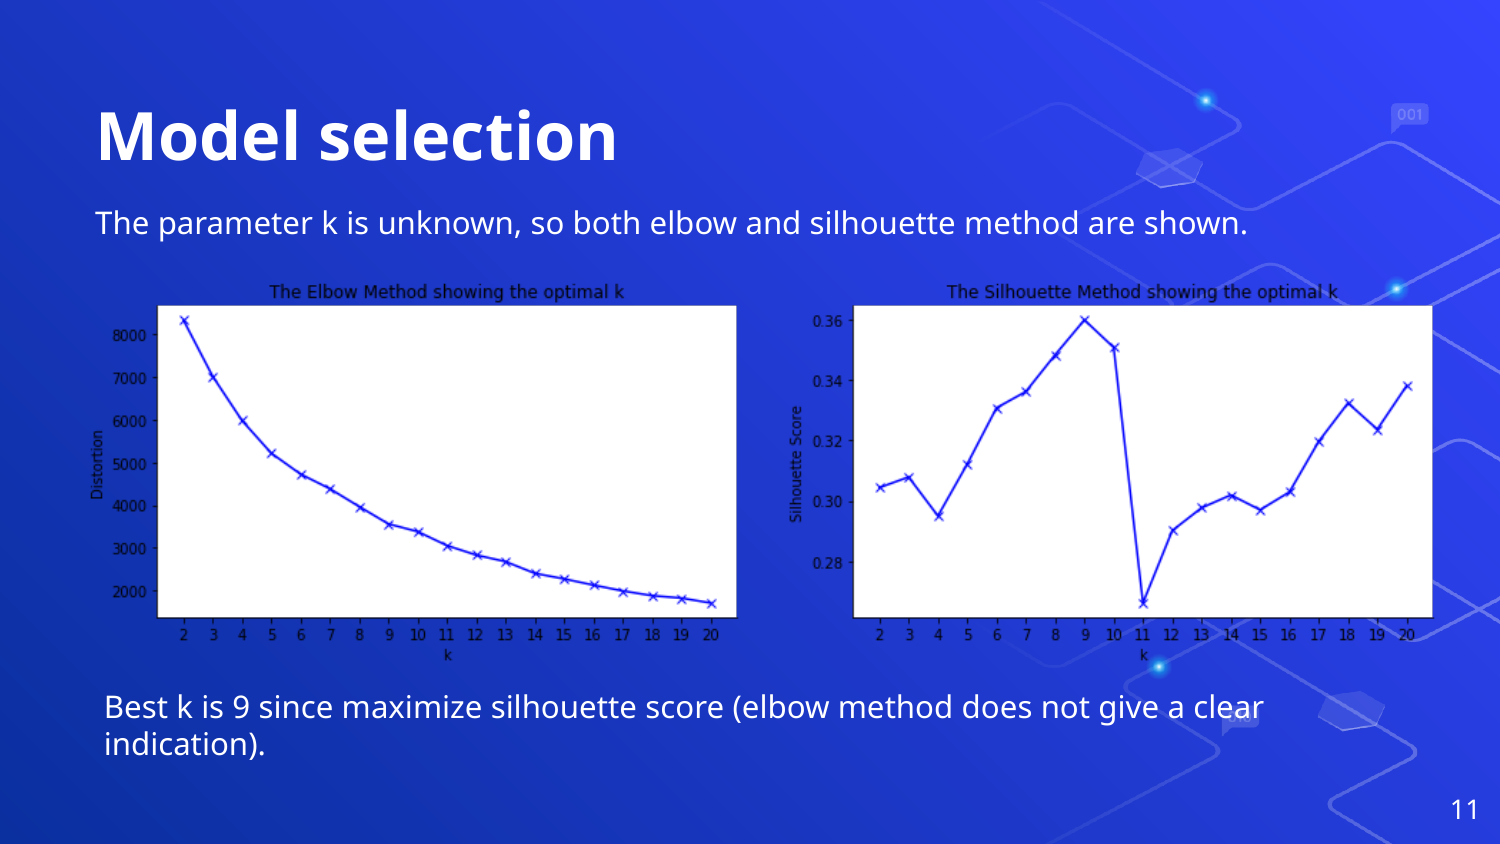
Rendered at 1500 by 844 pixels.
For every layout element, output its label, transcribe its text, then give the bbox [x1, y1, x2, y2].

text_box Model selection [95, 33, 1082, 175]
picture [0, 0, 1500, 844]
text_box Best k is 9 since maximize silhouette score (elbow method does not give a clear indication). [89, 679, 1350, 767]
text_box The parameter k is unknown, so both elbow and silhouette method are shown. [95, 198, 1425, 255]
text_box <number> [1391, 779, 1481, 844]
